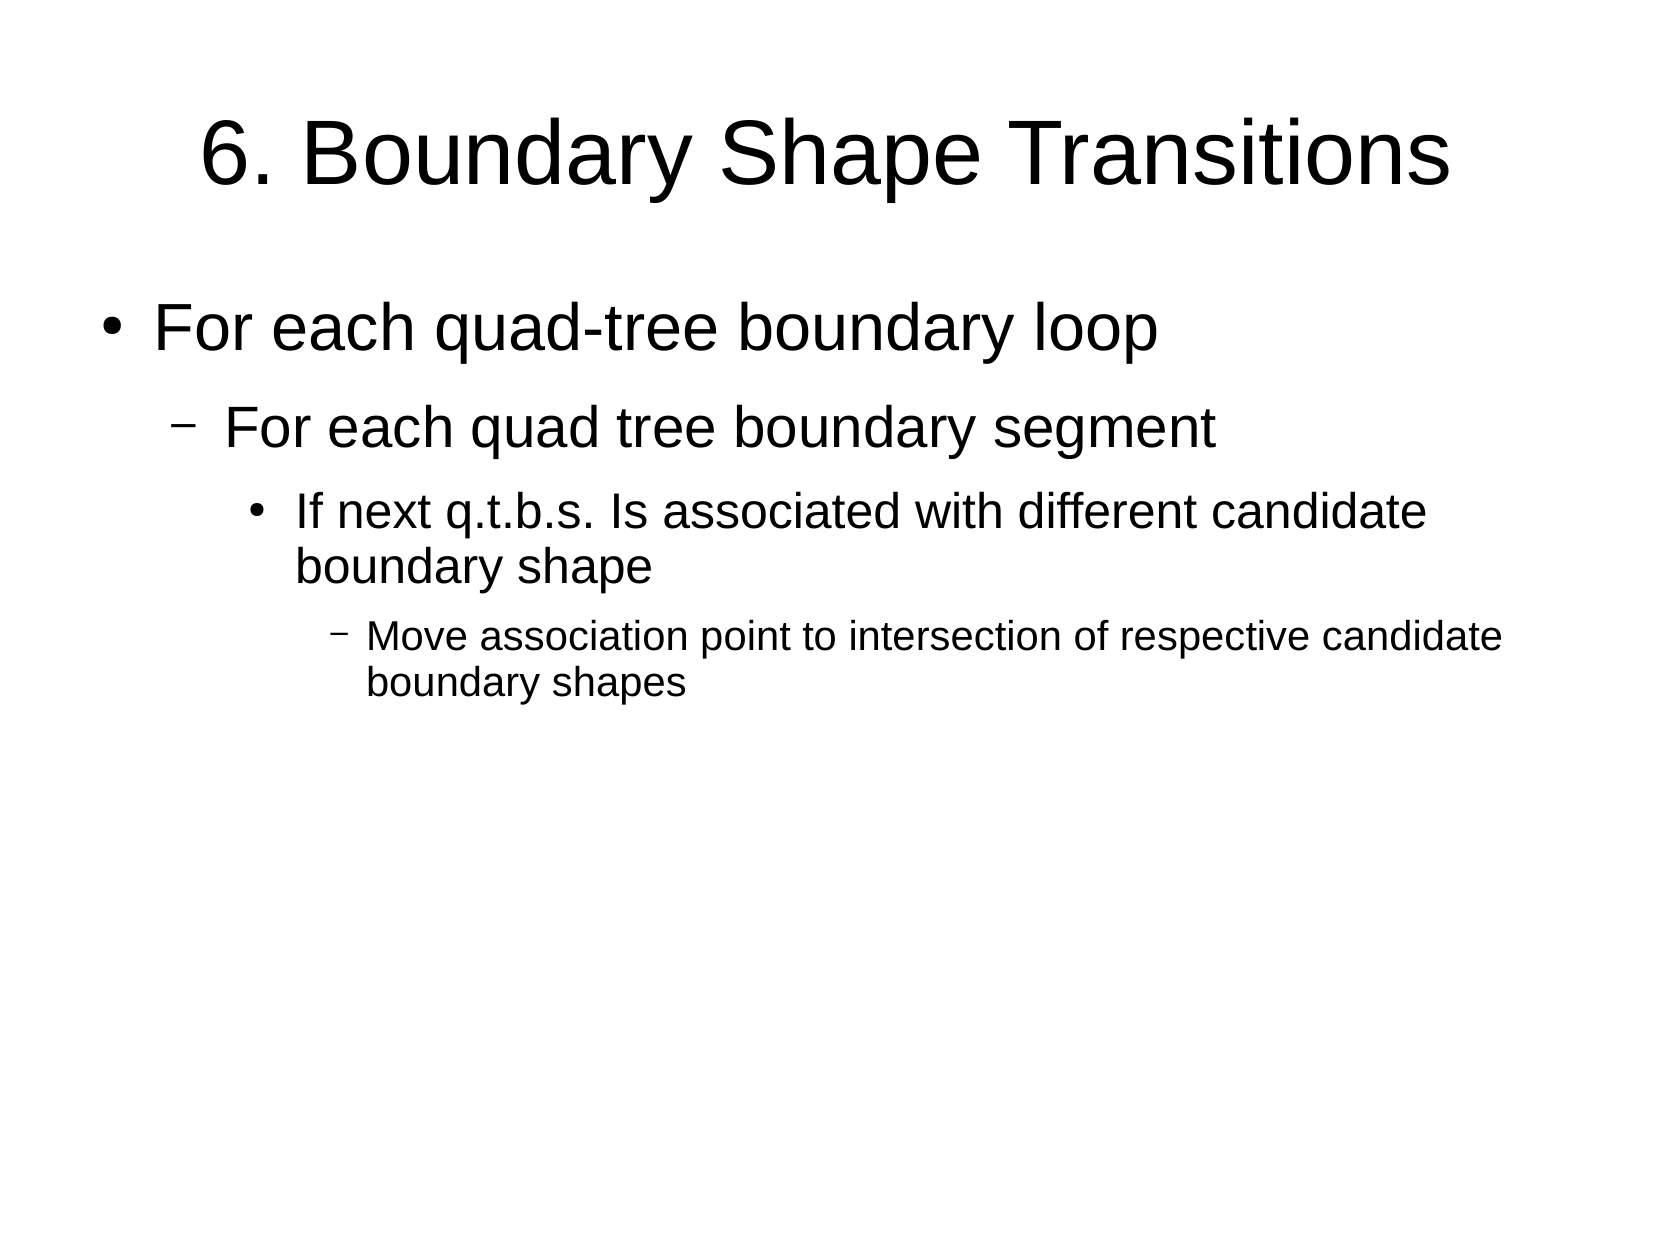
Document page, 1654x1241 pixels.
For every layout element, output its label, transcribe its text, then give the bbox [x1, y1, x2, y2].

list For each quad-tree boundary loop For each quad tree boundary segment If next q.t.b.s. Is associated with different candidate boundary shape Move association point to intersection of respective candidate boundary shapes [82, 290, 1571, 1109]
title 6. Boundary Shape Transitions [82, 49, 1571, 257]
